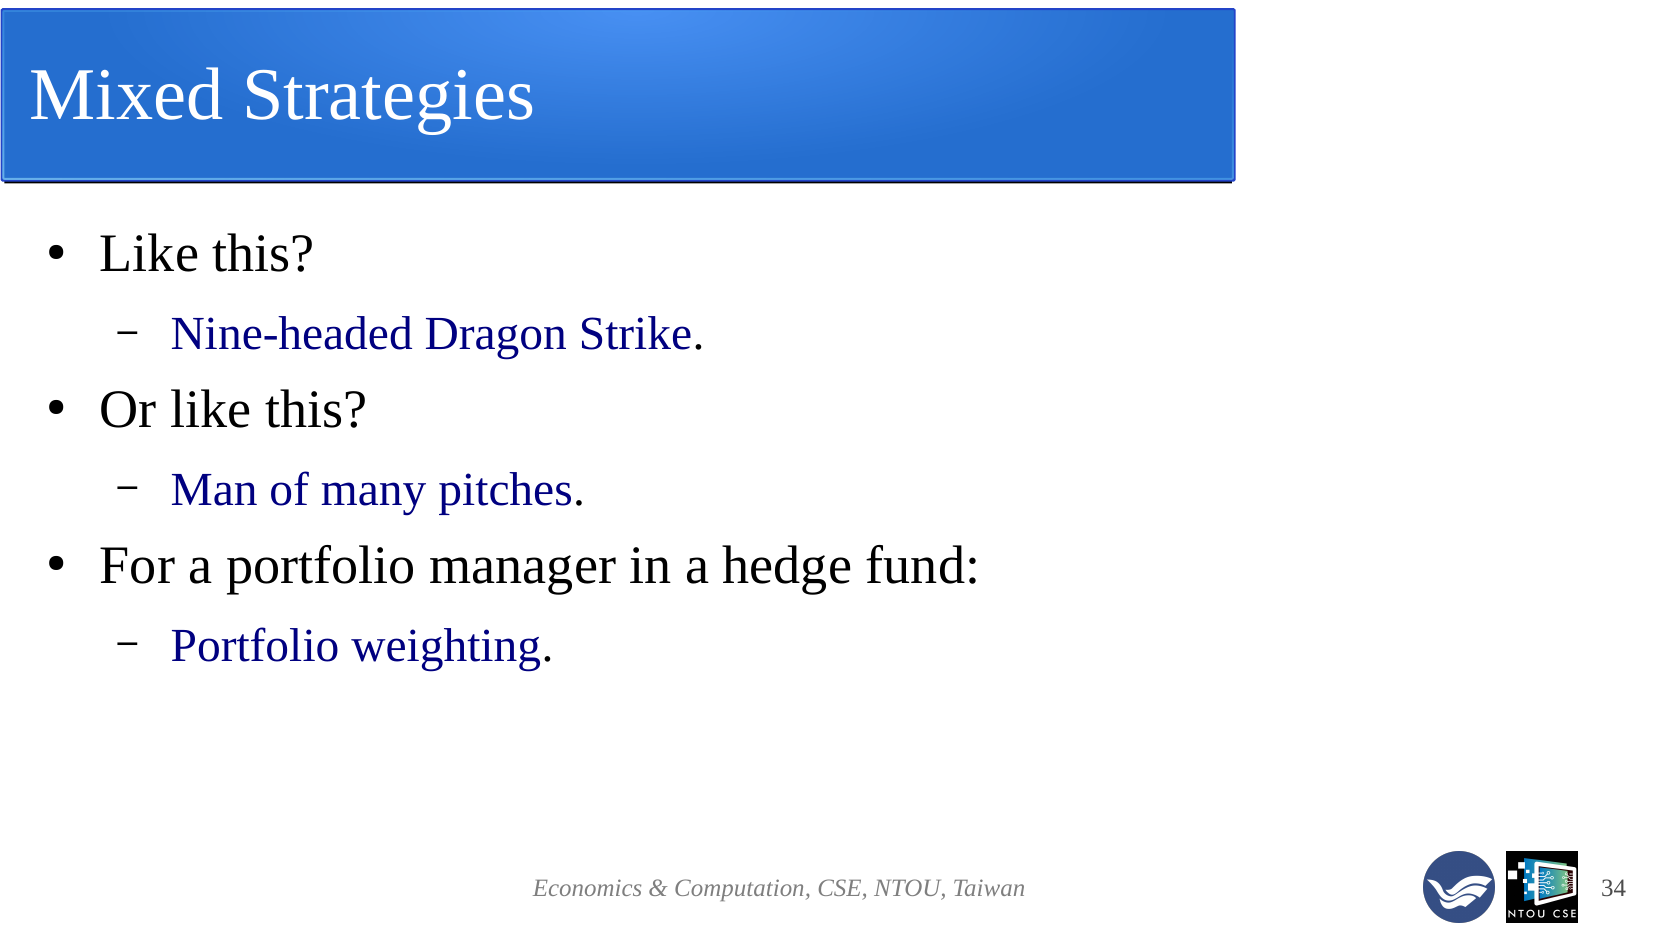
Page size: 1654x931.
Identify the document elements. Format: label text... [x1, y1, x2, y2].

picture [1506, 851, 1578, 923]
list Like this? Nine-headed Dragon Strike. Or like this? Man of many pitches. For a portfolio manager in a hedge fund: Portfolio weighting. [28, 223, 1518, 764]
title Mixed Strategies [29, 17, 1138, 172]
picture [1423, 851, 1495, 923]
